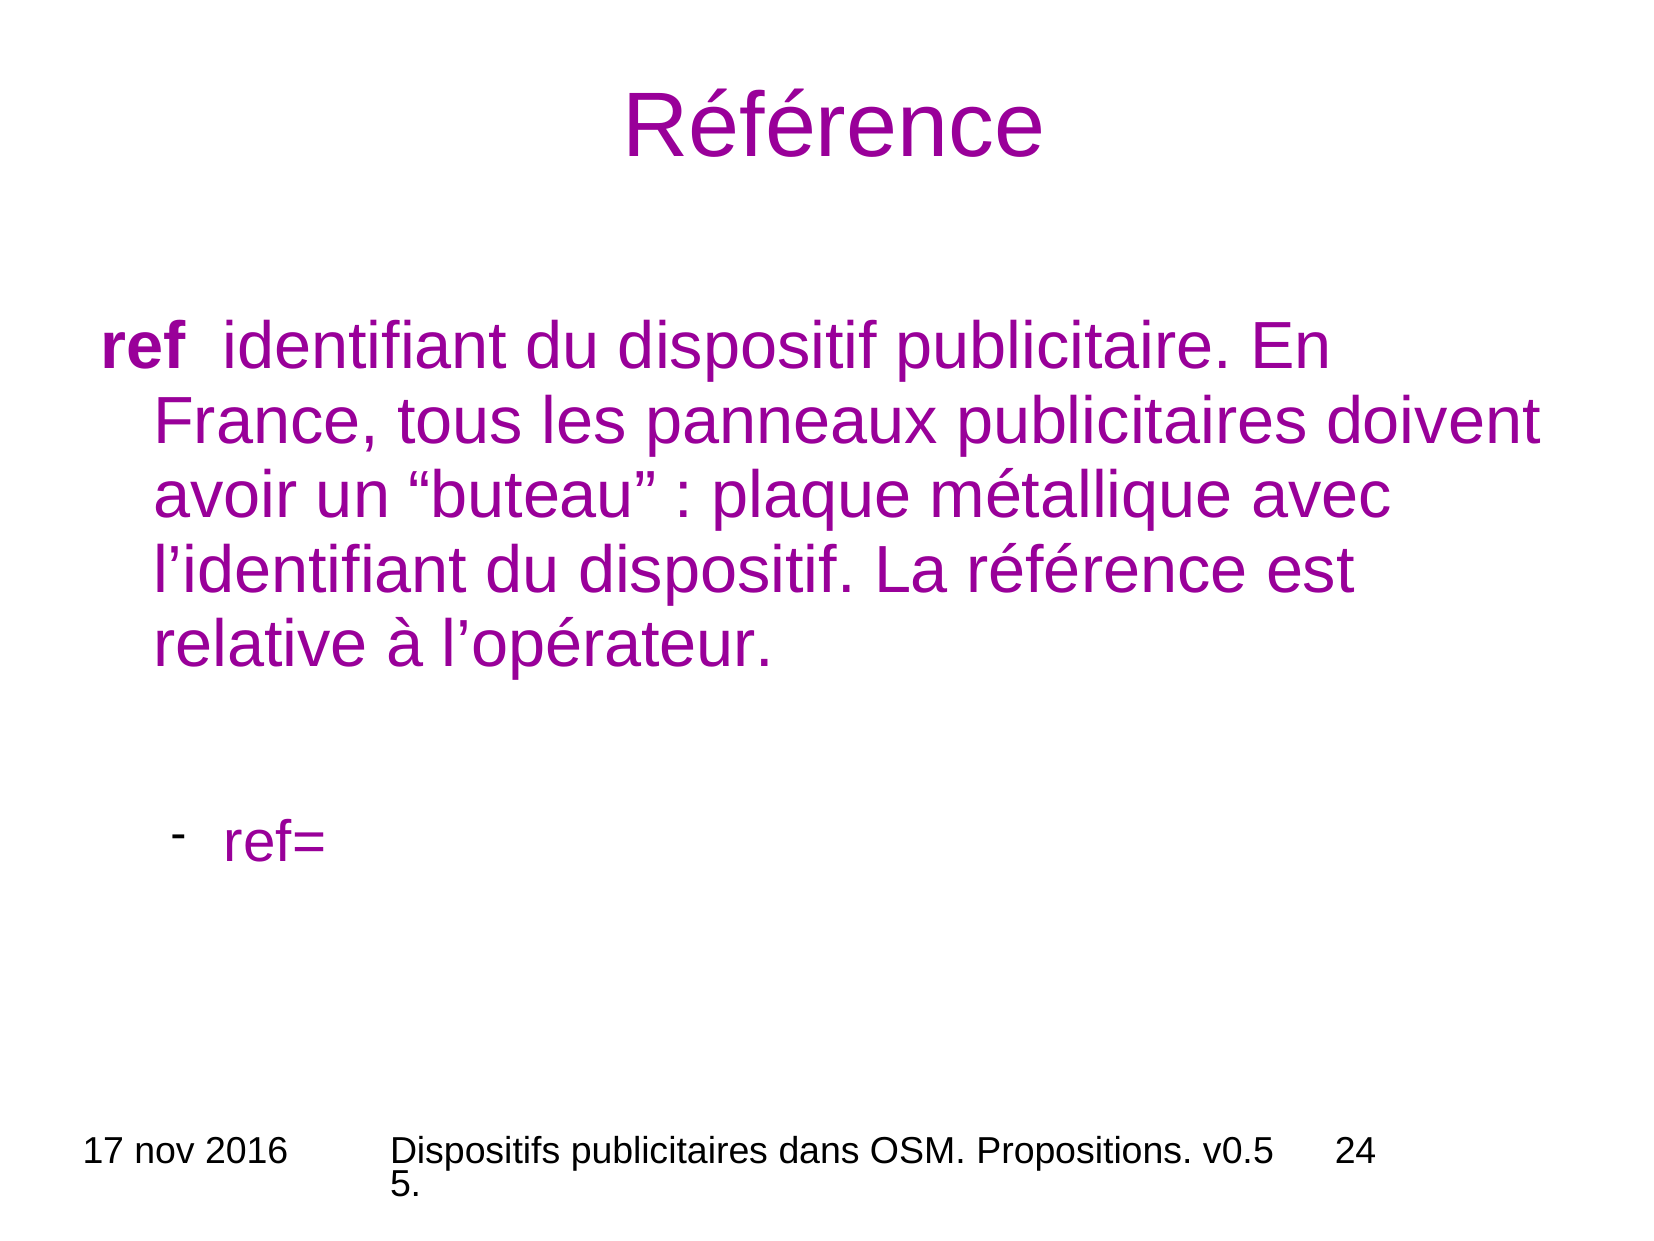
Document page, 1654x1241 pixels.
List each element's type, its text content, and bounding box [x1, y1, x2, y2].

title Référence [90, 19, 1579, 225]
list ref identifiant du dispositif publicitaire. En France, tous les panneaux publicitaires doivent avoir un “buteau” : plaque métallique avec l’identifiant du dispositif. La référence est relative à l’opérateur. ref= [82, 195, 1571, 1096]
